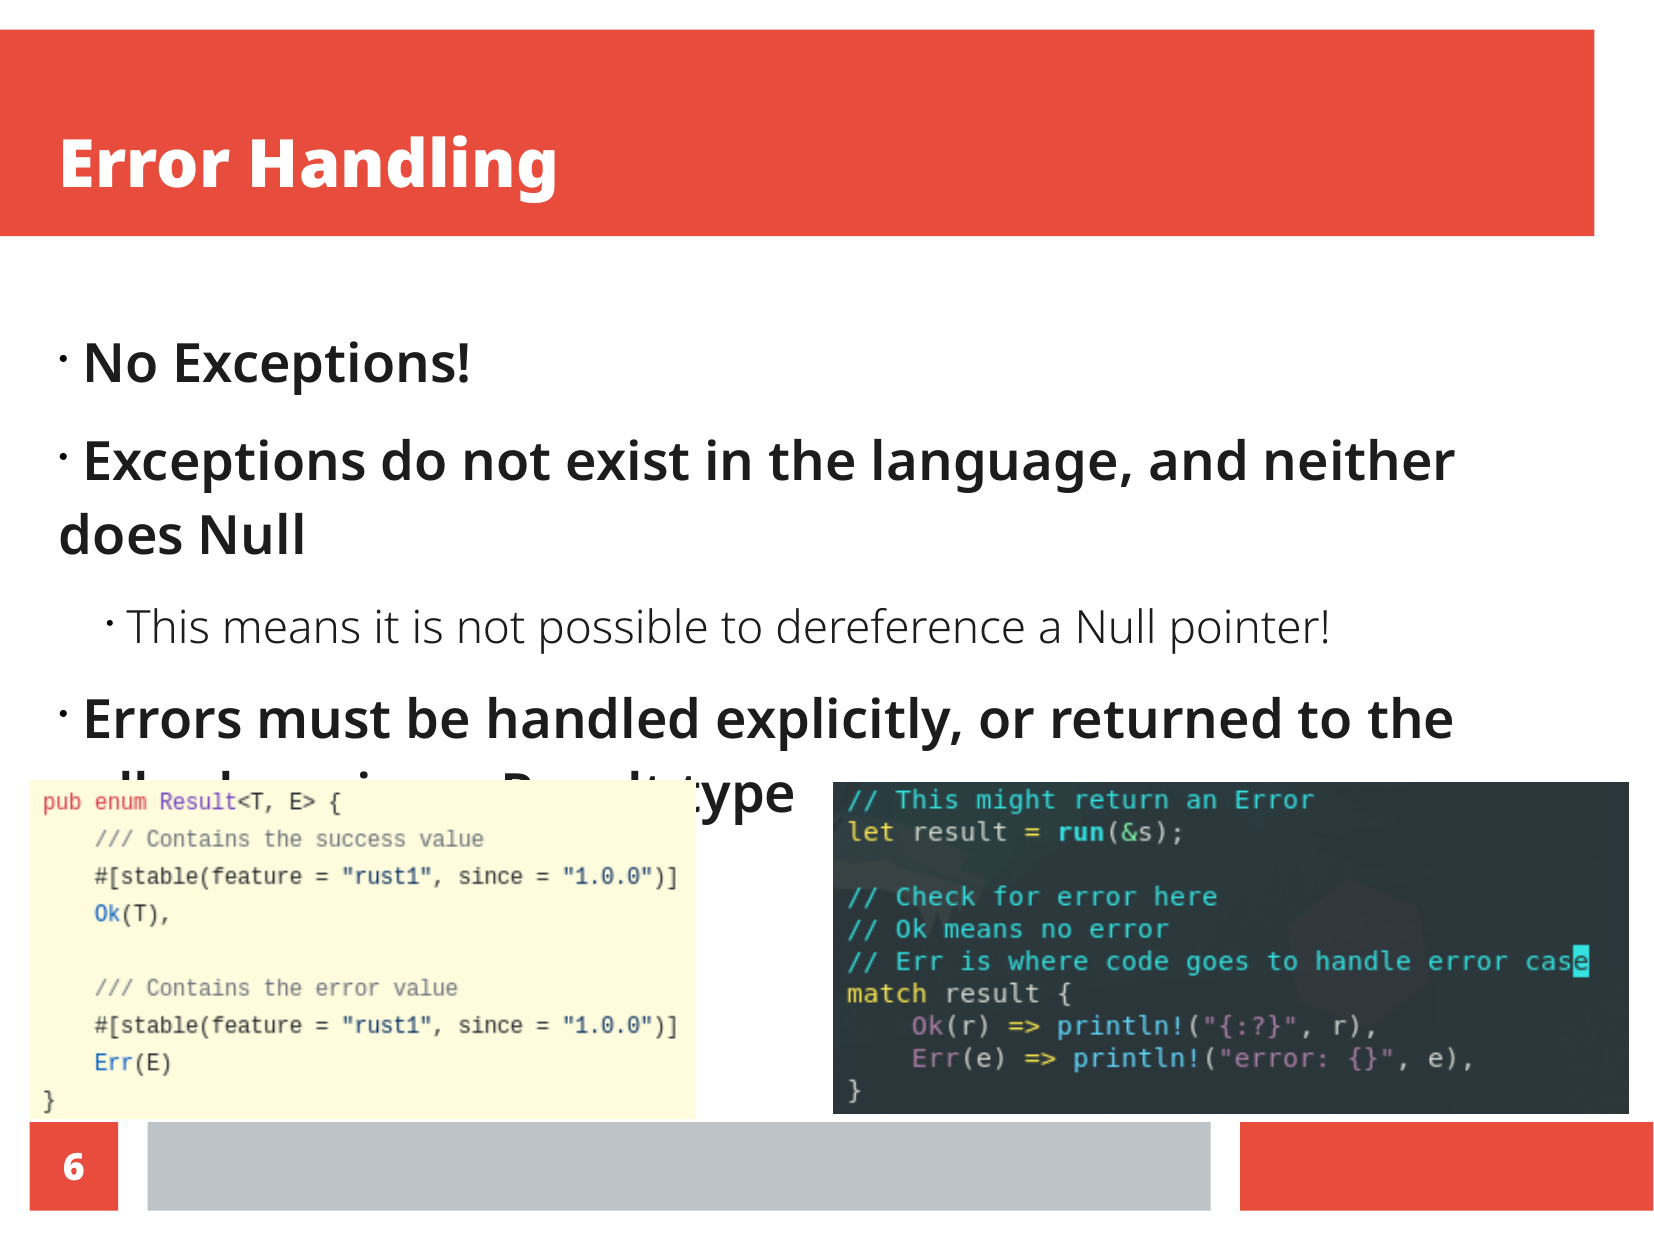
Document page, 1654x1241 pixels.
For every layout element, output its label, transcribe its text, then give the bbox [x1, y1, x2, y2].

title Error Handling [59, 59, 1595, 207]
picture [30, 780, 696, 1119]
list No Exceptions! Exceptions do not exist in the language, and neither does Null This means it is not possible to dereference a Null pointer! Errors must be handled explicitly, or returned to the caller by using a Result type [59, 324, 1565, 1093]
picture [833, 782, 1629, 1115]
